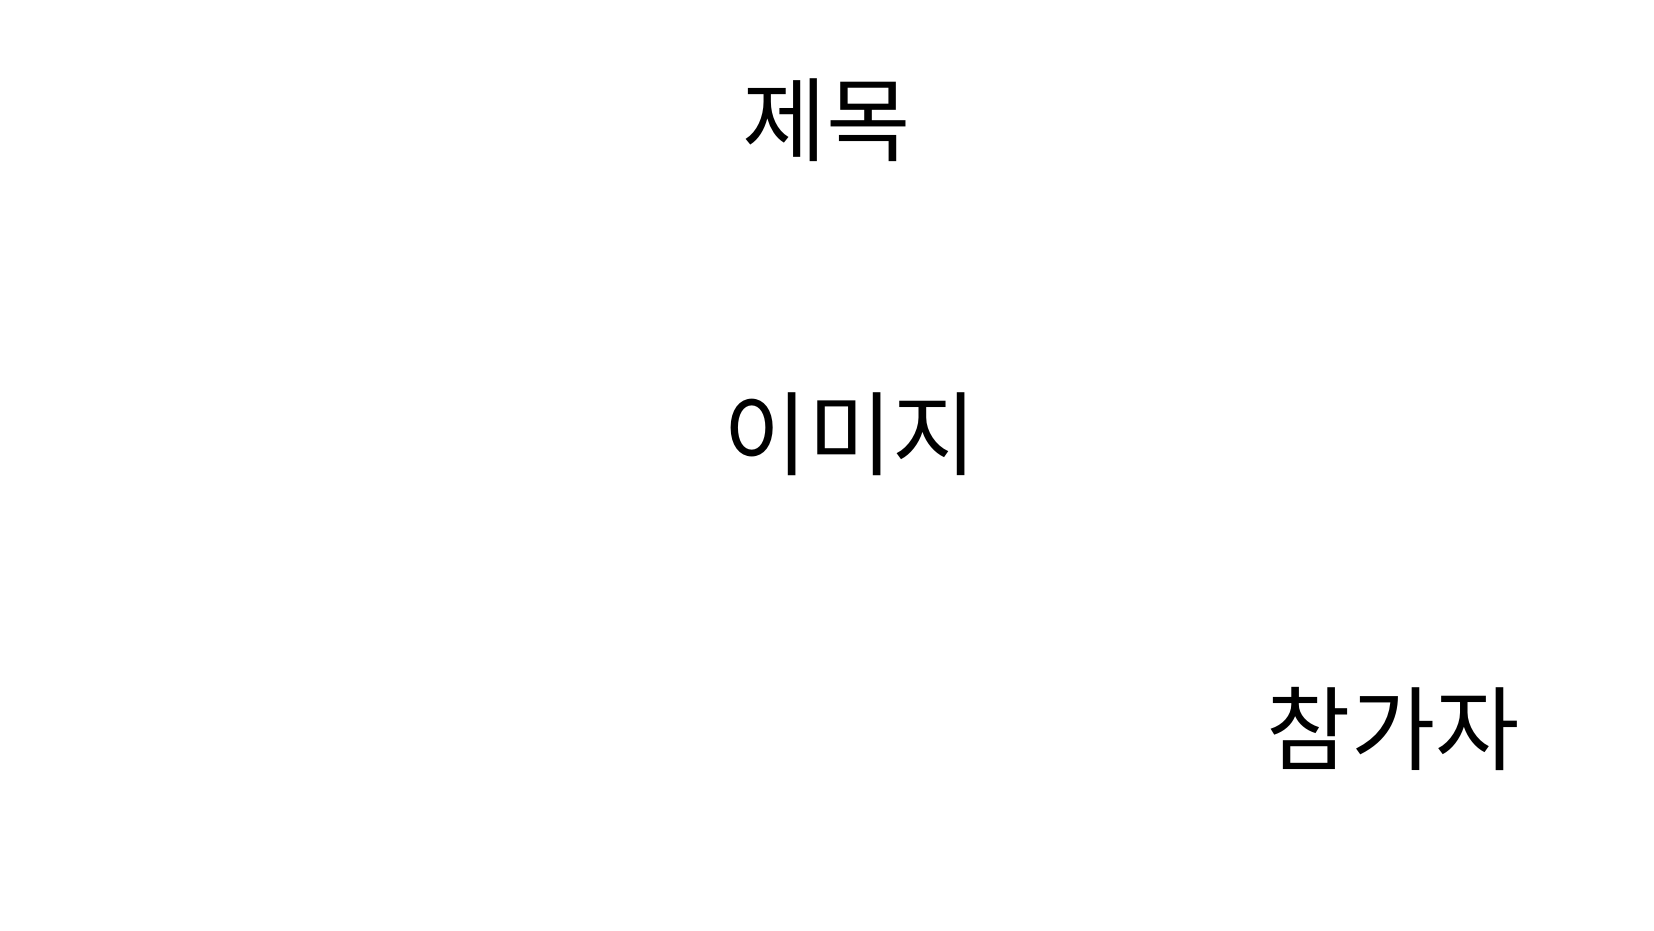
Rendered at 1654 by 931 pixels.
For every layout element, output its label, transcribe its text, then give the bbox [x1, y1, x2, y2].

title 제목 [82, 37, 1571, 193]
title 참가자 [1210, 620, 1577, 827]
title 이미지 [667, 324, 1034, 532]
